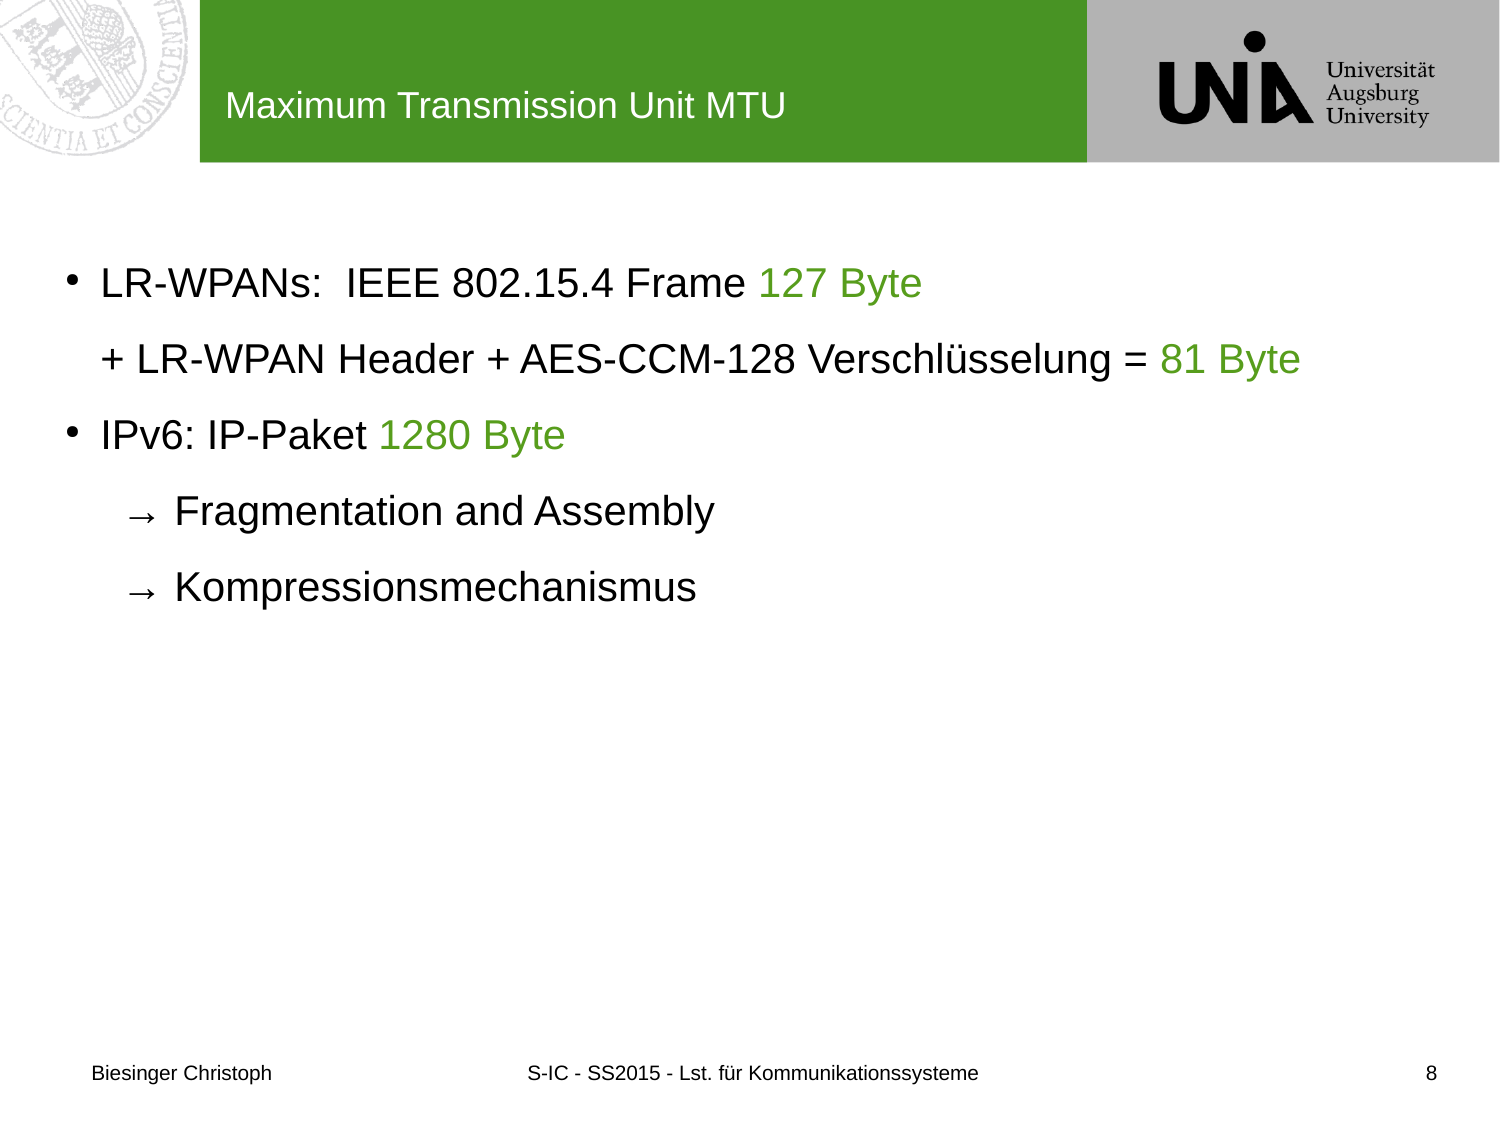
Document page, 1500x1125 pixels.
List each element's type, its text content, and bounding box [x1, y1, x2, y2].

list LR-WPANs: IEEE 802.15.4 Frame 127 Byte + LR-WPAN Header + AES-CCM-128 Verschlüsselung = 81 Byte IPv6: IP-Paket 1280 Byte → Fragmentation and Assembly → Kompressionsmechanismus [64, 255, 1415, 998]
title Maximum Transmission Unit MTU [225, 50, 1088, 163]
picture [0, 0, 188, 156]
footer S-IC - SS2015 - Lst. für Kommunikationssysteme [512, 1035, 1123, 1110]
slide_number <Nummer> [1175, 1035, 1452, 1110]
picture [1122, 12, 1488, 271]
slide_number Biesinger Christoph [76, 1035, 389, 1110]
